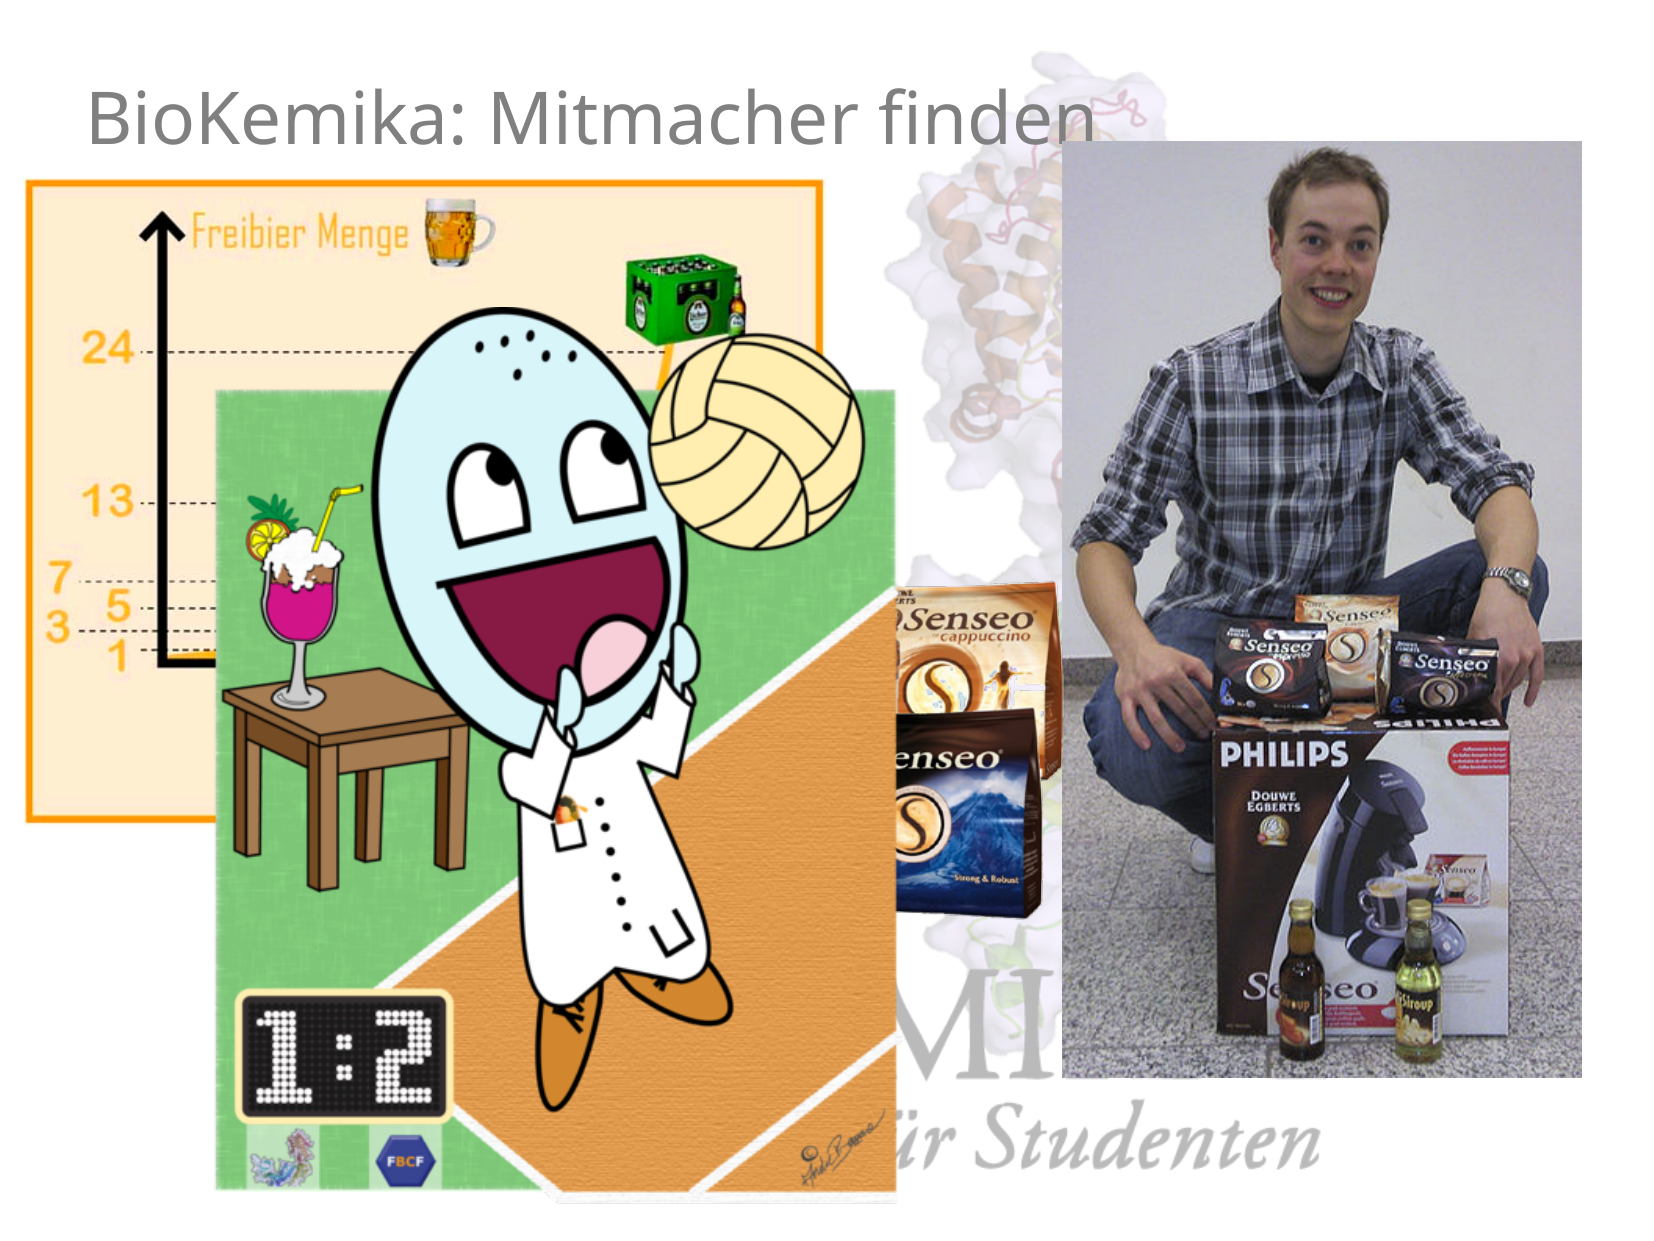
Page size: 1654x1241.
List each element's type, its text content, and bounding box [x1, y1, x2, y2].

text_box BioKemika: Mitmacher finden [70, 59, 1001, 147]
picture [23, 46, 1582, 1241]
